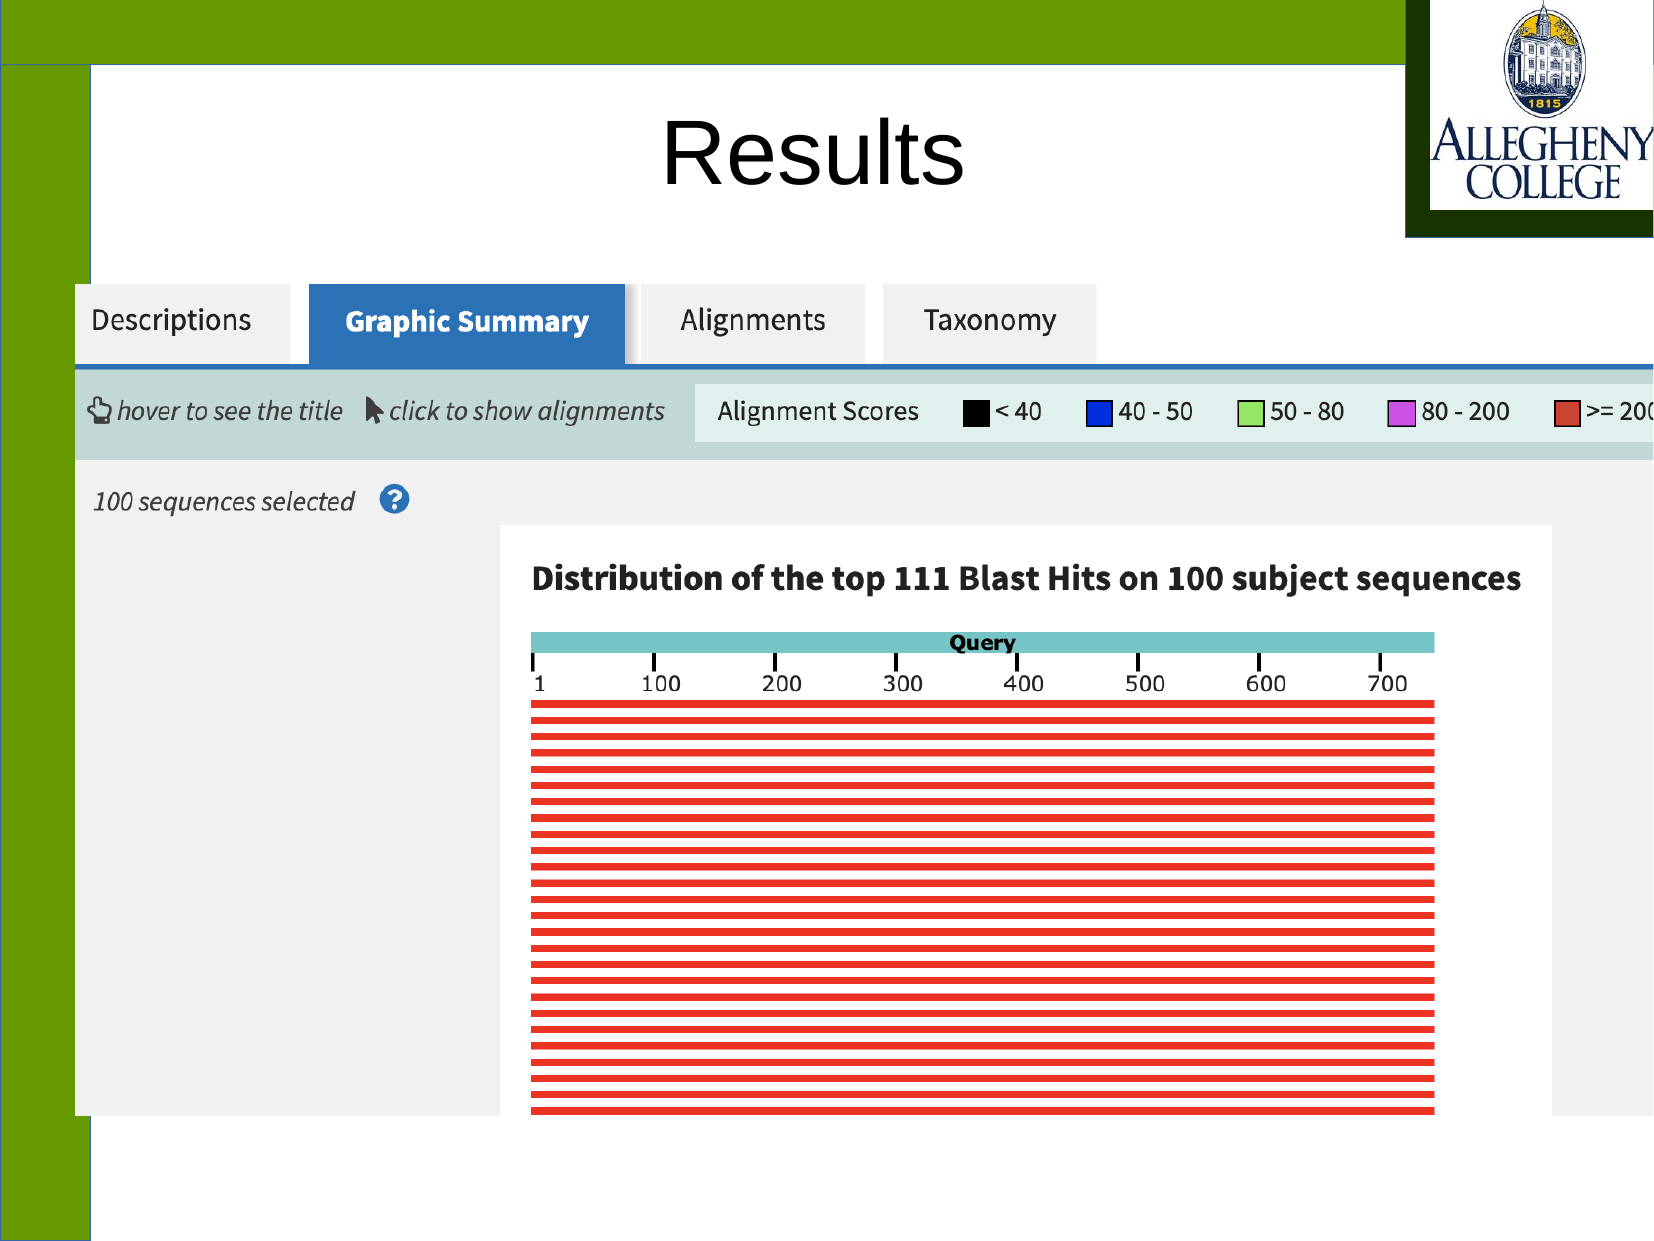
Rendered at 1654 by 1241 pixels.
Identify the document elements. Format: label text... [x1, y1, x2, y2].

text_box [0, 0, 1654, 1241]
picture [1430, 0, 1654, 210]
picture [75, 284, 1654, 1116]
title Results [112, 65, 1515, 257]
